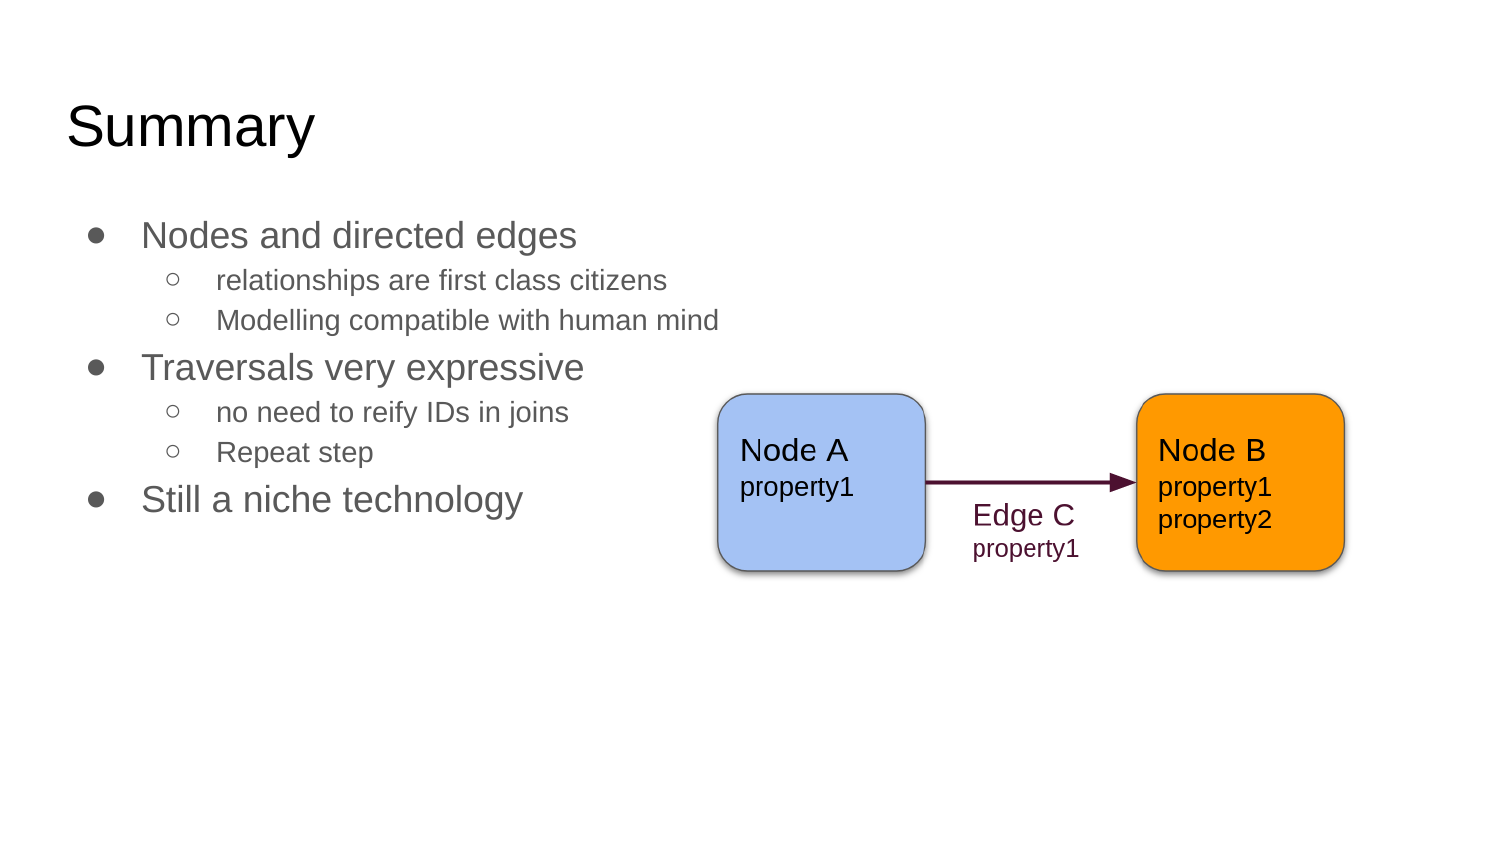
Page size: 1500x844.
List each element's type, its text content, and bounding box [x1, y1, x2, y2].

list Nodes and directed edges relationships are first class citizens Modelling compatible with human mind Traversals very expressive no need to reify IDs in joins Repeat step Still a niche technology [51, 189, 1449, 750]
picture [705, 380, 1361, 599]
title Summary [51, 72, 1449, 167]
